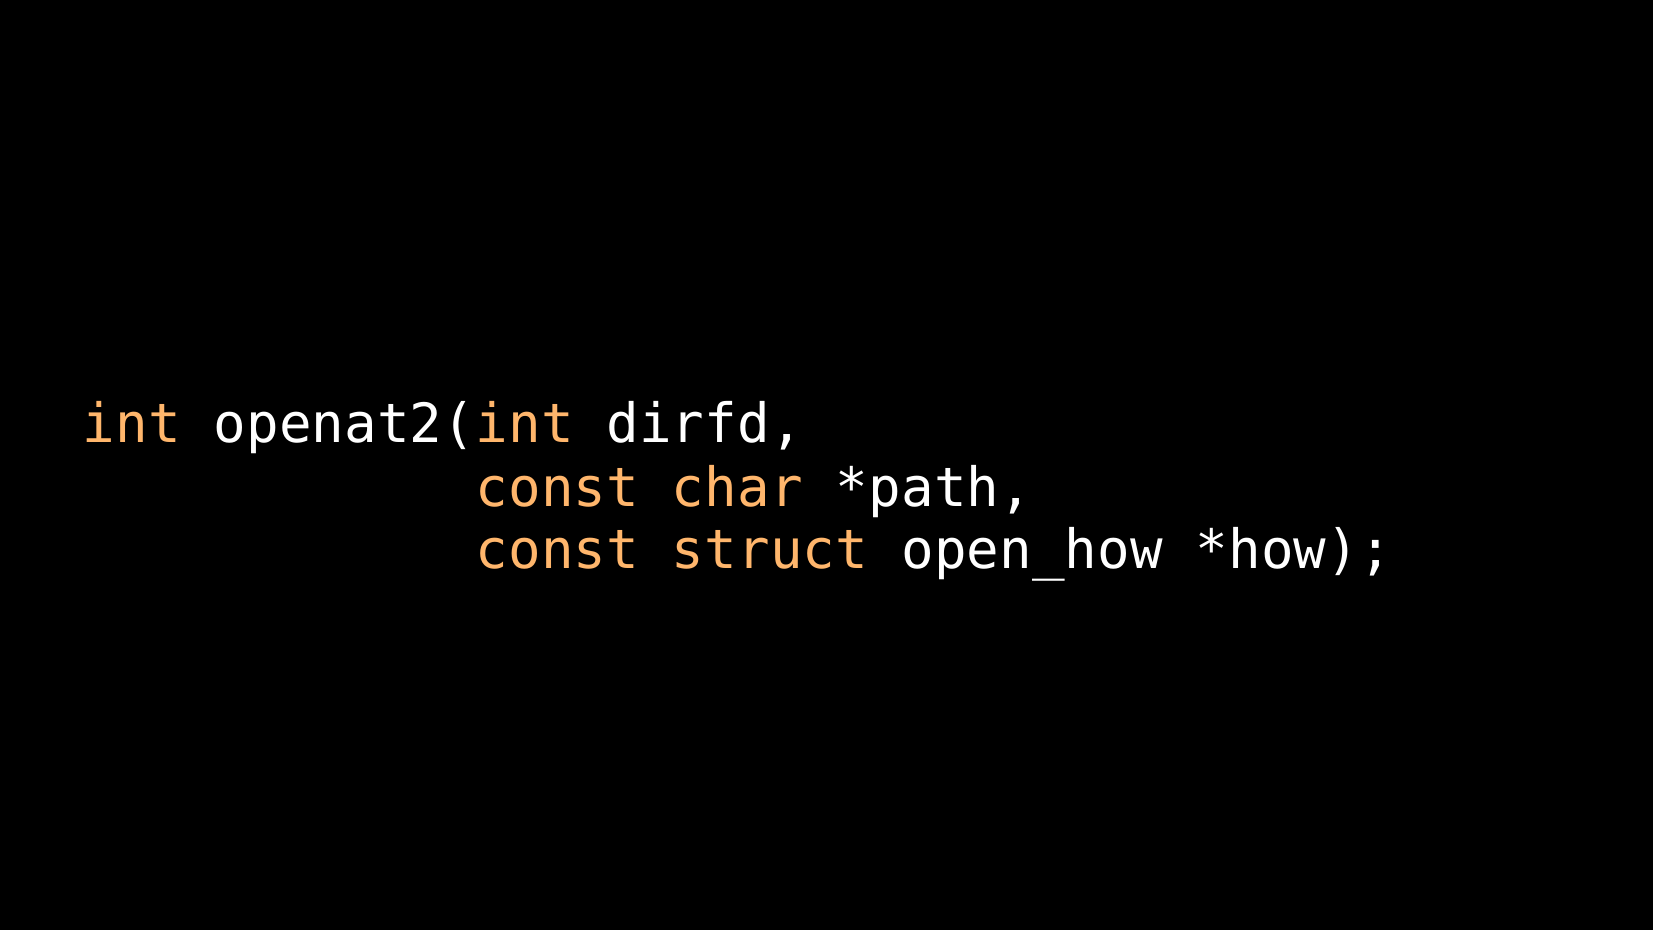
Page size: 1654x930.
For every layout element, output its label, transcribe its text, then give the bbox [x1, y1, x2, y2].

text_box int openat2(int dirfd, const char *path, const struct open_how *how); [82, 217, 1571, 757]
